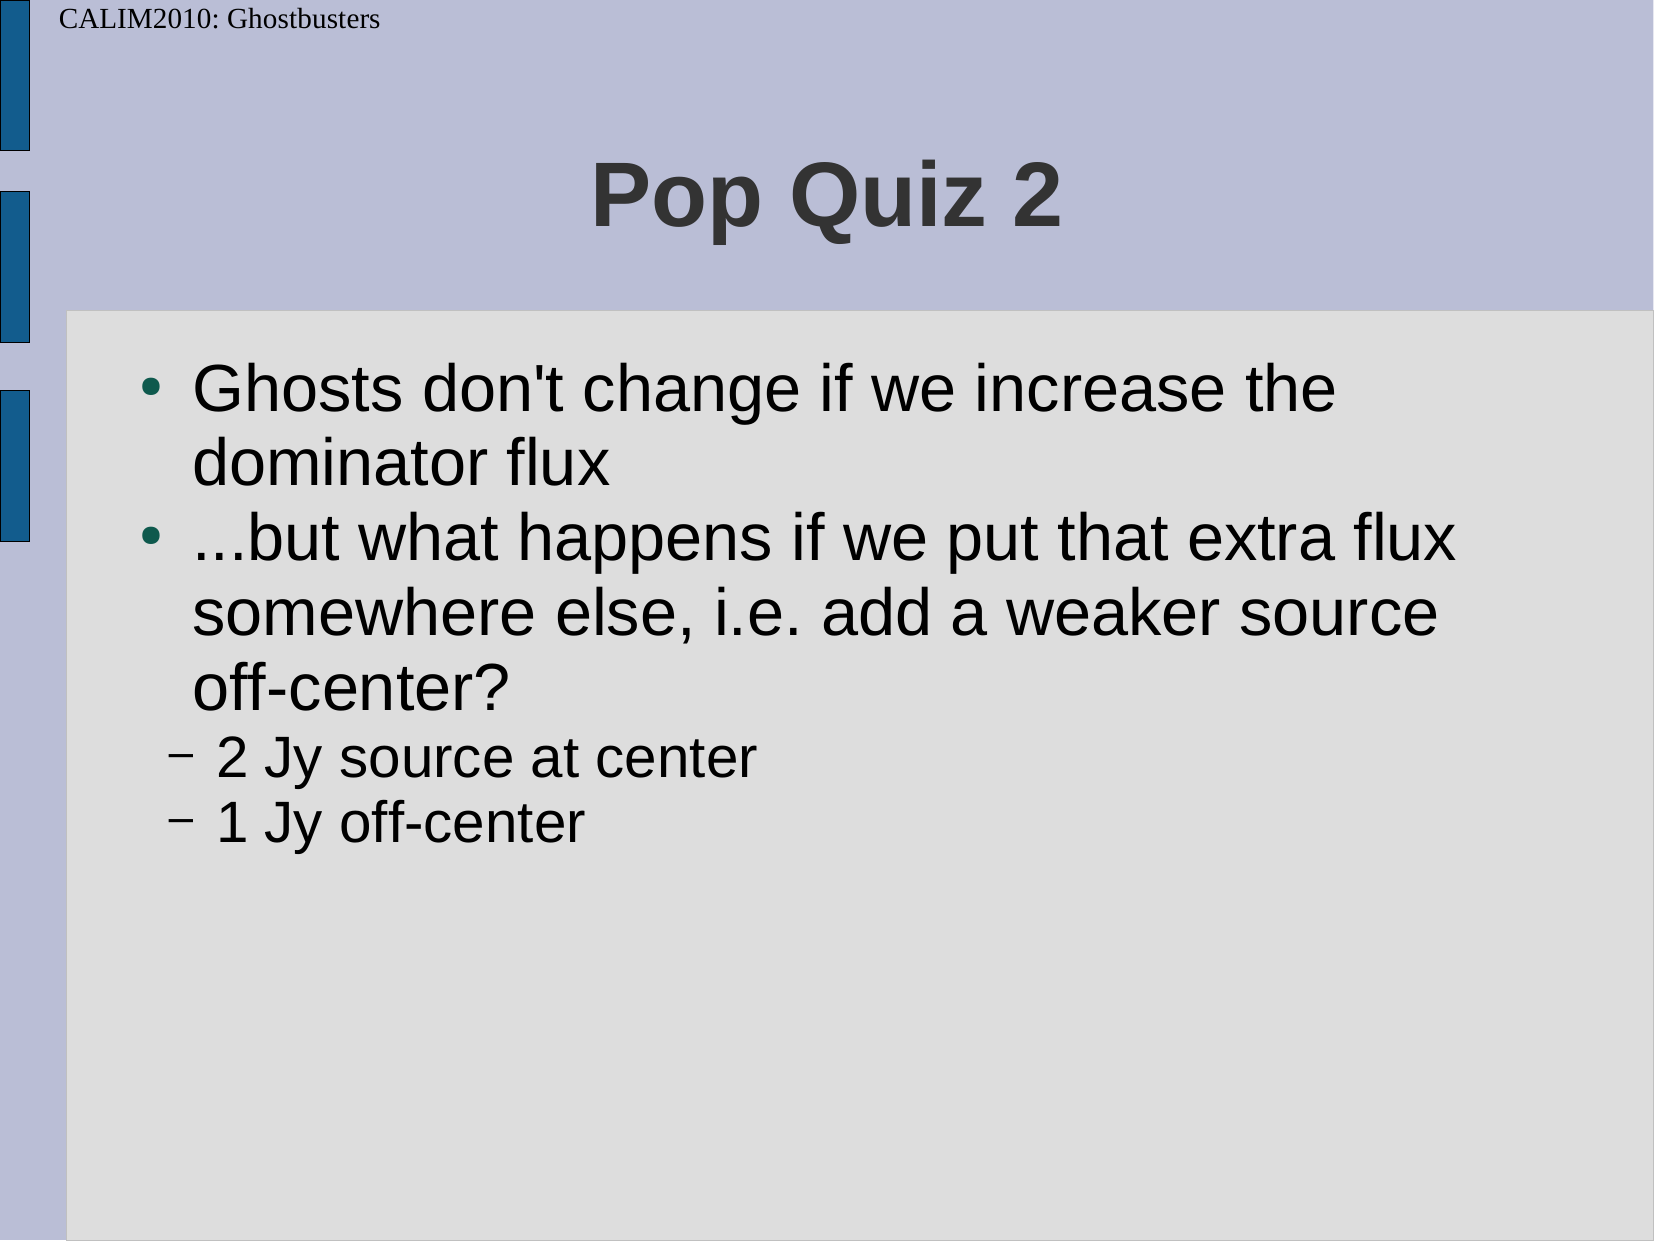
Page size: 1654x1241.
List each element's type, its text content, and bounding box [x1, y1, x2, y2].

list Ghosts don't change if we increase the dominator flux ...but what happens if we put that extra flux somewhere else, i.e. add a weaker source off-center? 2 Jy source at center 1 Jy off-center [121, 350, 1534, 1155]
title Pop Quiz 2 [121, 91, 1534, 299]
